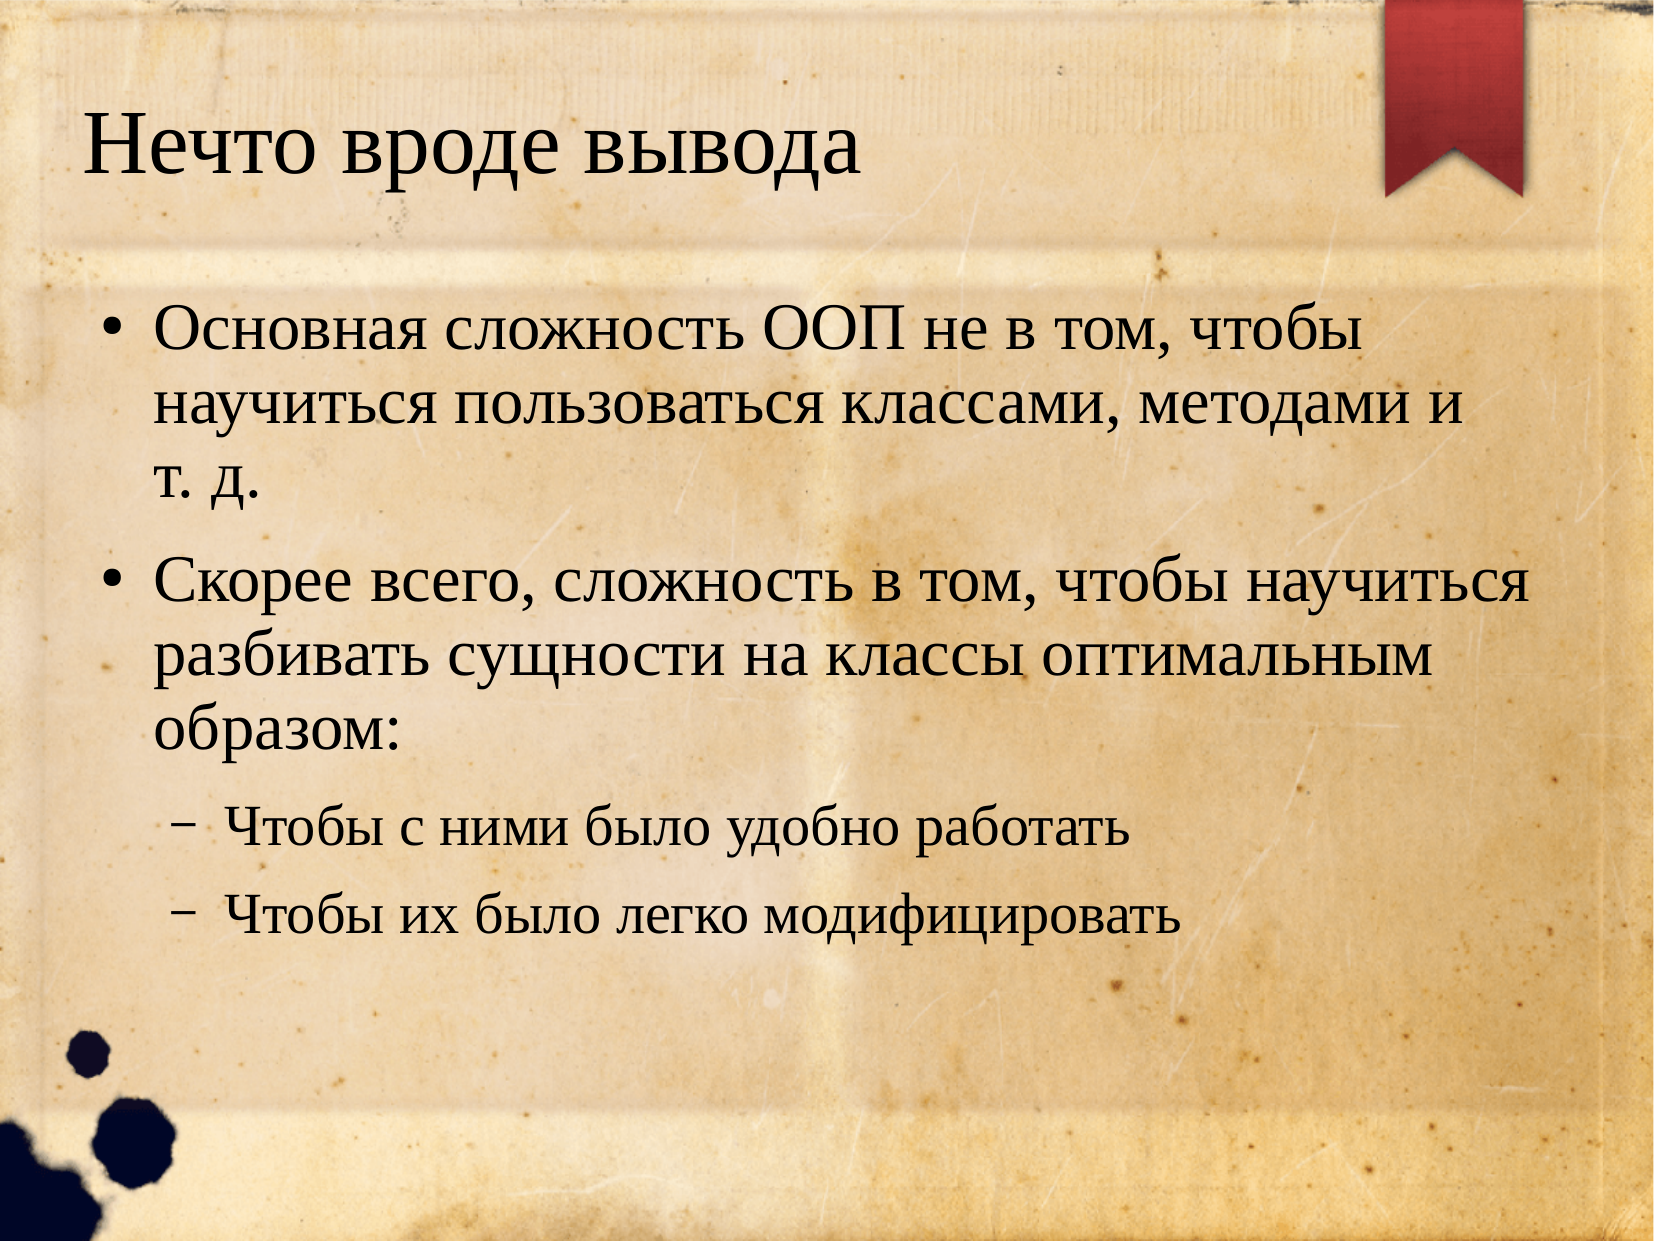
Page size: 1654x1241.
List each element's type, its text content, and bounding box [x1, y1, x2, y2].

title Нечто вроде вывода [82, 49, 1347, 237]
list Основная сложность ООП не в том, чтобы научиться пользоваться классами, методами и т. д. Скорее всего, сложность в том, чтобы научиться разбивать сущности на классы оптимальным образом: Чтобы с ними было удобно работать Чтобы их было легко модифицировать [82, 290, 1538, 1010]
picture [0, 0, 1654, 1241]
